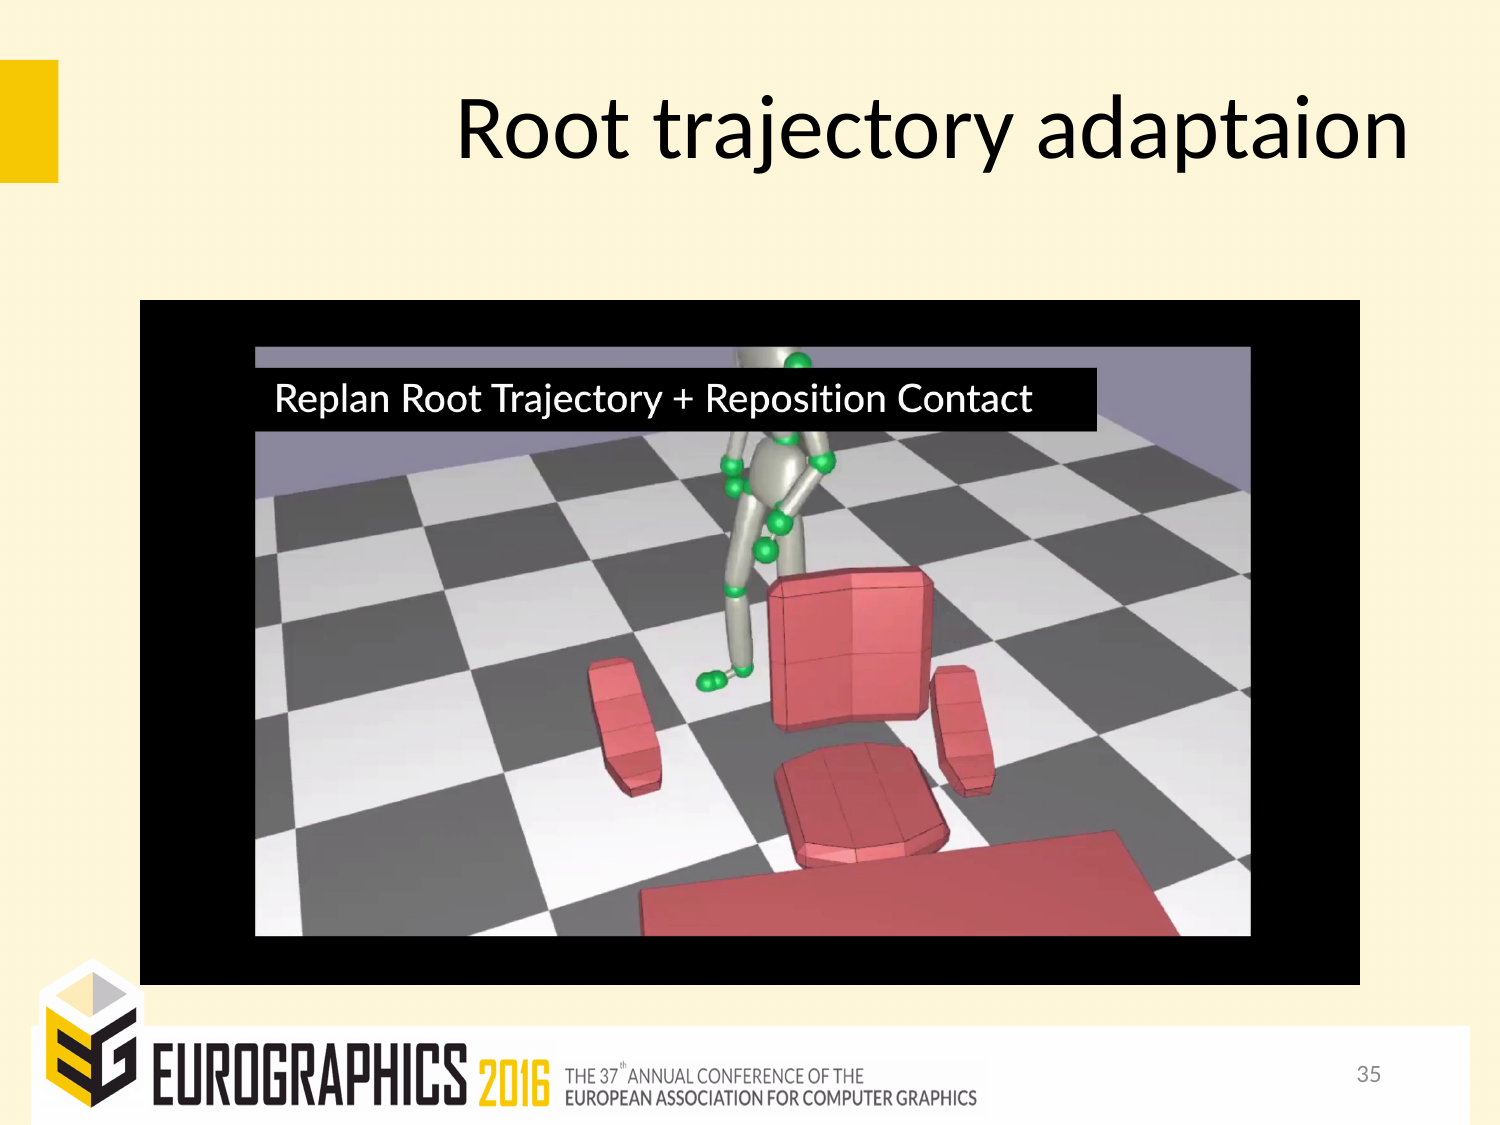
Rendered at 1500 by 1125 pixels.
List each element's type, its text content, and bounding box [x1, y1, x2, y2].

slide_number <numéro> [1303, 1042, 1397, 1103]
title Root trajectory adaptaion [58, 59, 1442, 183]
text_box [139, 299, 1361, 986]
picture [0, 0, 1500, 1125]
